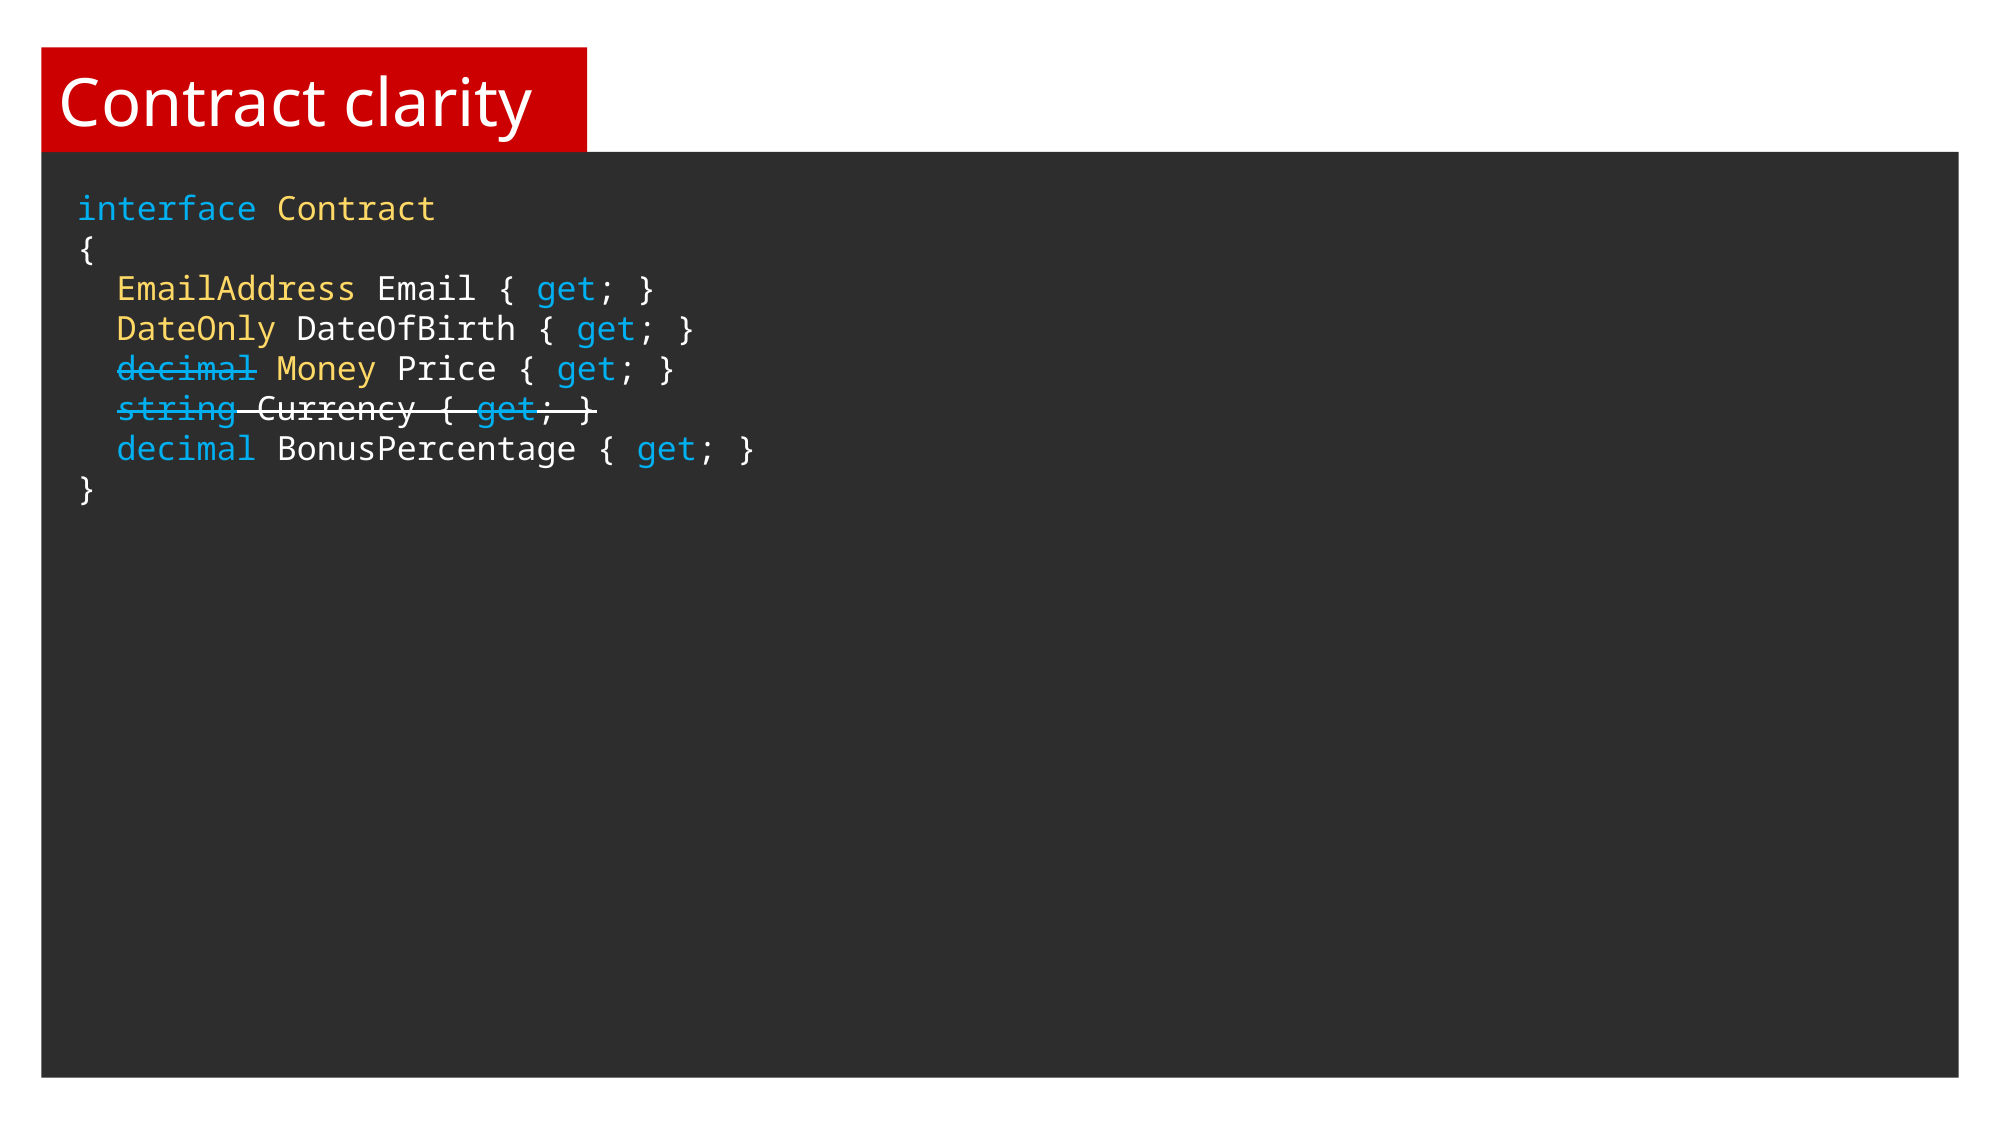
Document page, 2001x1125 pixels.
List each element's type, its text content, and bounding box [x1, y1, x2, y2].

text_box interface Contract { EmailAddress Email { get; } DateOnly DateOfBirth { get; } decimal Money Price { get; } string Currency { get; } decimal BonusPercentage { get; } } [41, 152, 1582, 598]
text_box [41, 152, 1959, 1078]
text_box Contract clarity [41, 47, 588, 153]
